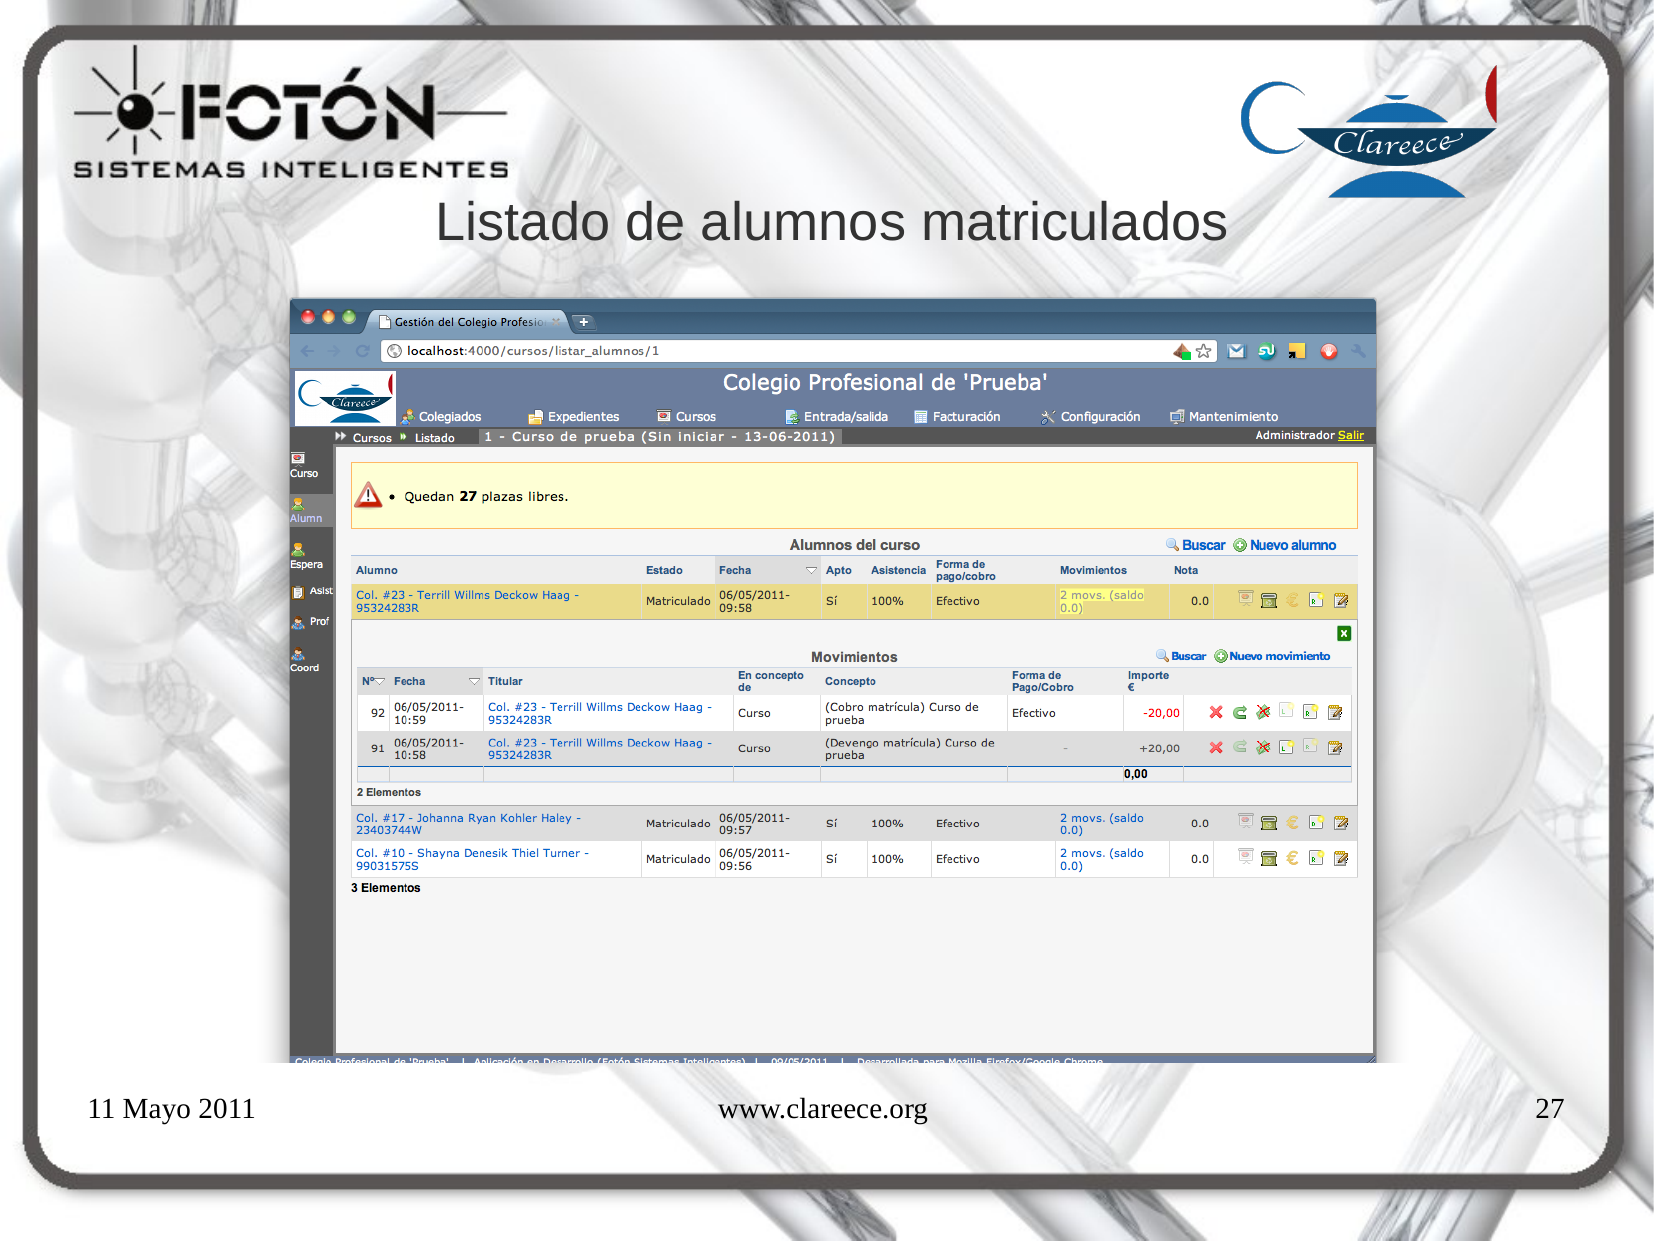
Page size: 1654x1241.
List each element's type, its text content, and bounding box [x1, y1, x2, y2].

picture [0, 0, 1654, 1241]
title Listado de alumnos matriculados [88, 177, 1577, 266]
